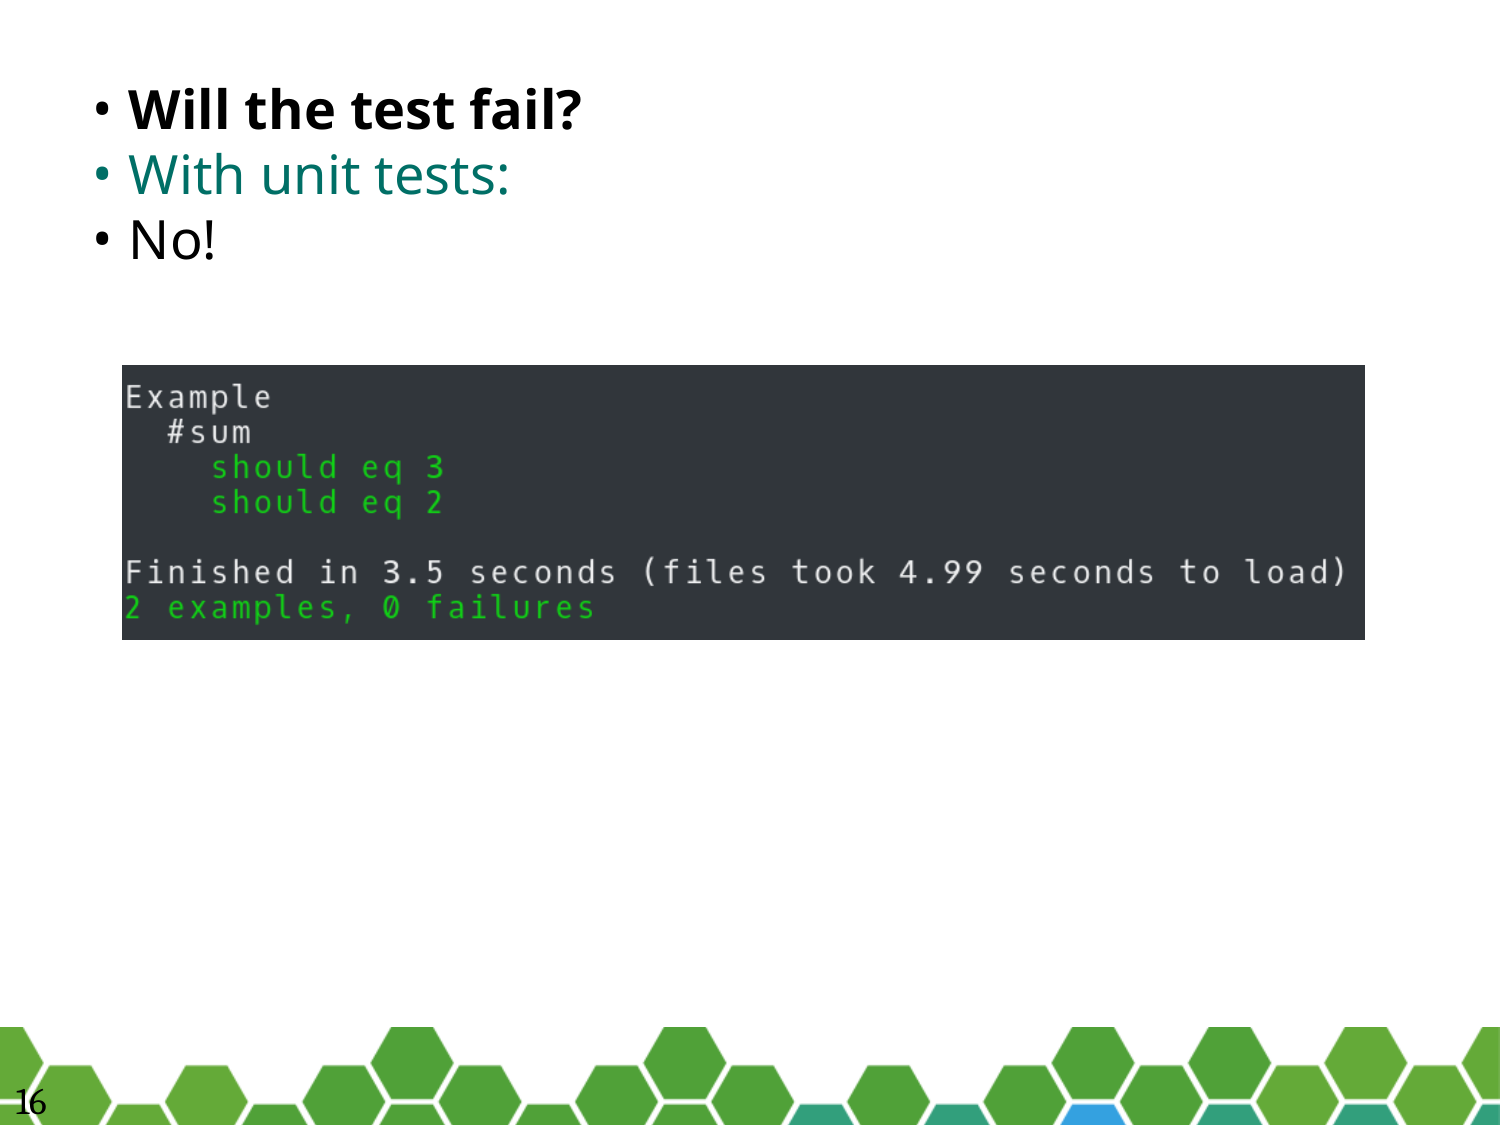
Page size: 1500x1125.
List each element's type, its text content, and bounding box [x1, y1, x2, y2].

picture [122, 365, 1365, 640]
text_box Will the test fail? With unit tests: No! [92, 75, 1467, 728]
picture [0, 1027, 1500, 1125]
